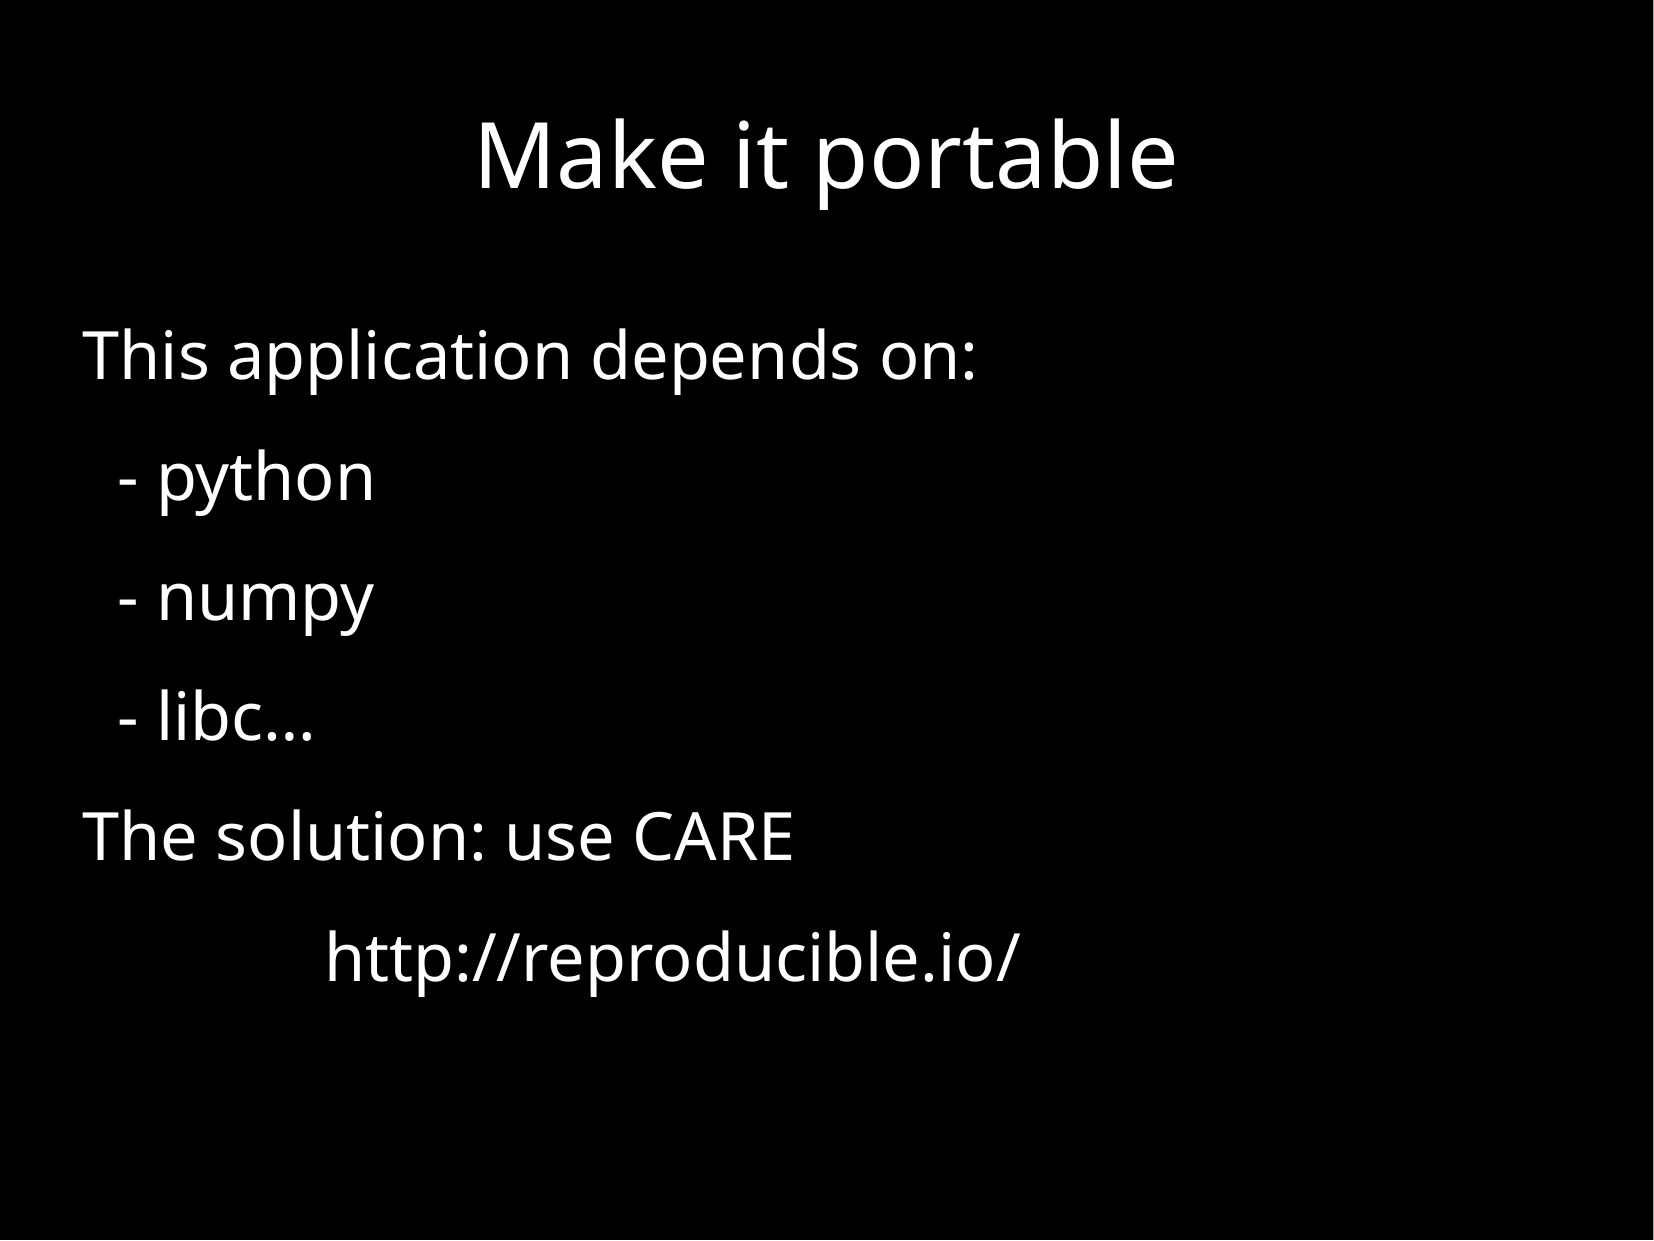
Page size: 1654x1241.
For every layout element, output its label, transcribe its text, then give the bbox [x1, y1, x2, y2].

title Make it portable [82, 49, 1571, 257]
list This application depends on: - python - numpy - libc… The solution: use CARE http://reproducible.io/ [82, 308, 1571, 1182]
